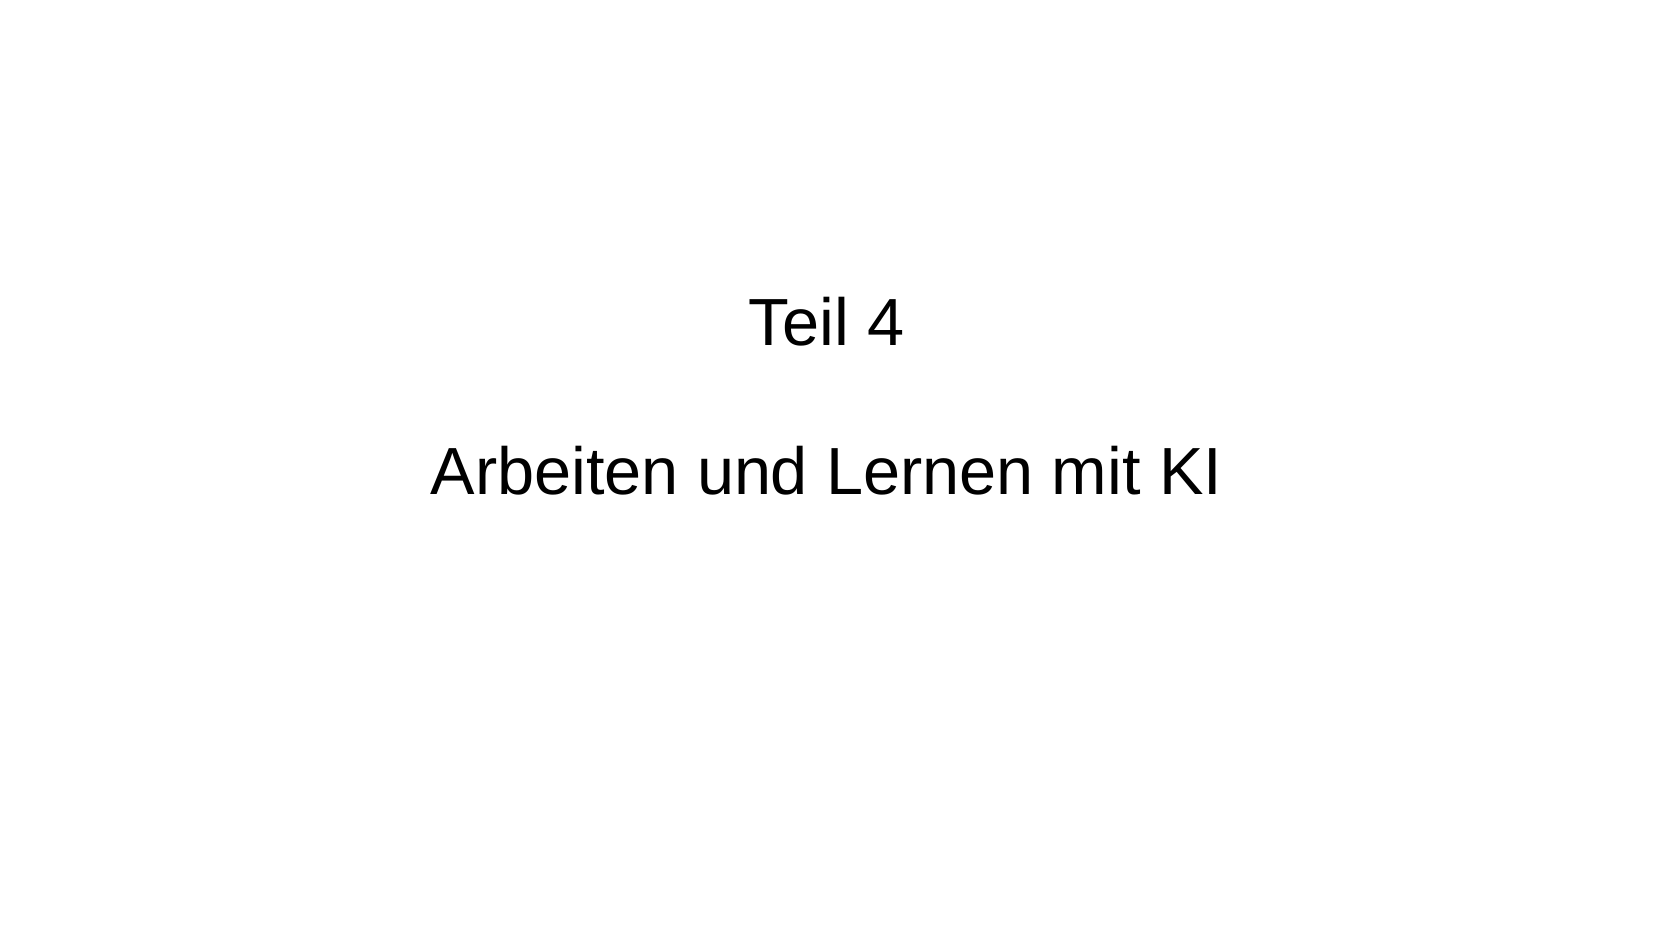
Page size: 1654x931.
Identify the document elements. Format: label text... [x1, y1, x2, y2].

subtitle Teil 4 Arbeiten und Lernen mit KI [82, 37, 1571, 757]
